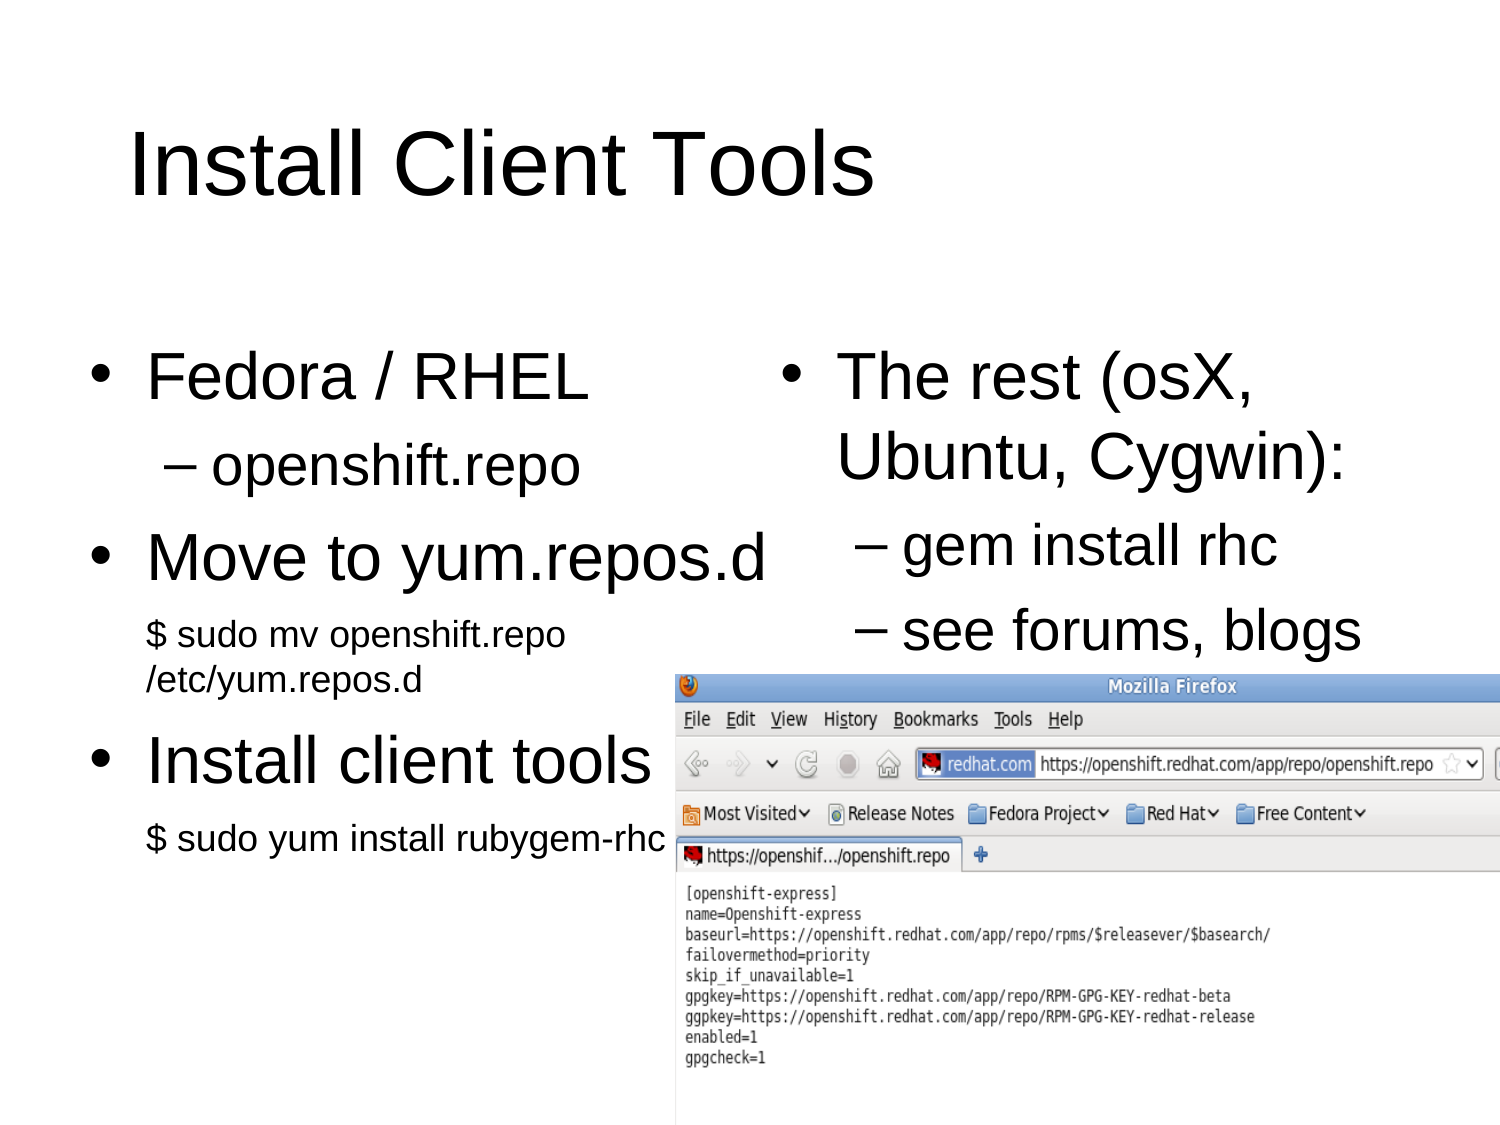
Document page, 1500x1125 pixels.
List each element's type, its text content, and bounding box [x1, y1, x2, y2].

list Fedora / RHEL openshift.repo Move to yum.repos.d $ sudo mv openshift.repo /etc/yum.repos.d Install client tools $ sudo yum install rubygem-rhc [75, 324, 765, 1068]
title Install Client Tools [112, 40, 1388, 277]
picture [675, 674, 1500, 1125]
list The rest (osX, Ubuntu, Cygwin): gem install rhc see forums, blogs [765, 324, 1388, 674]
